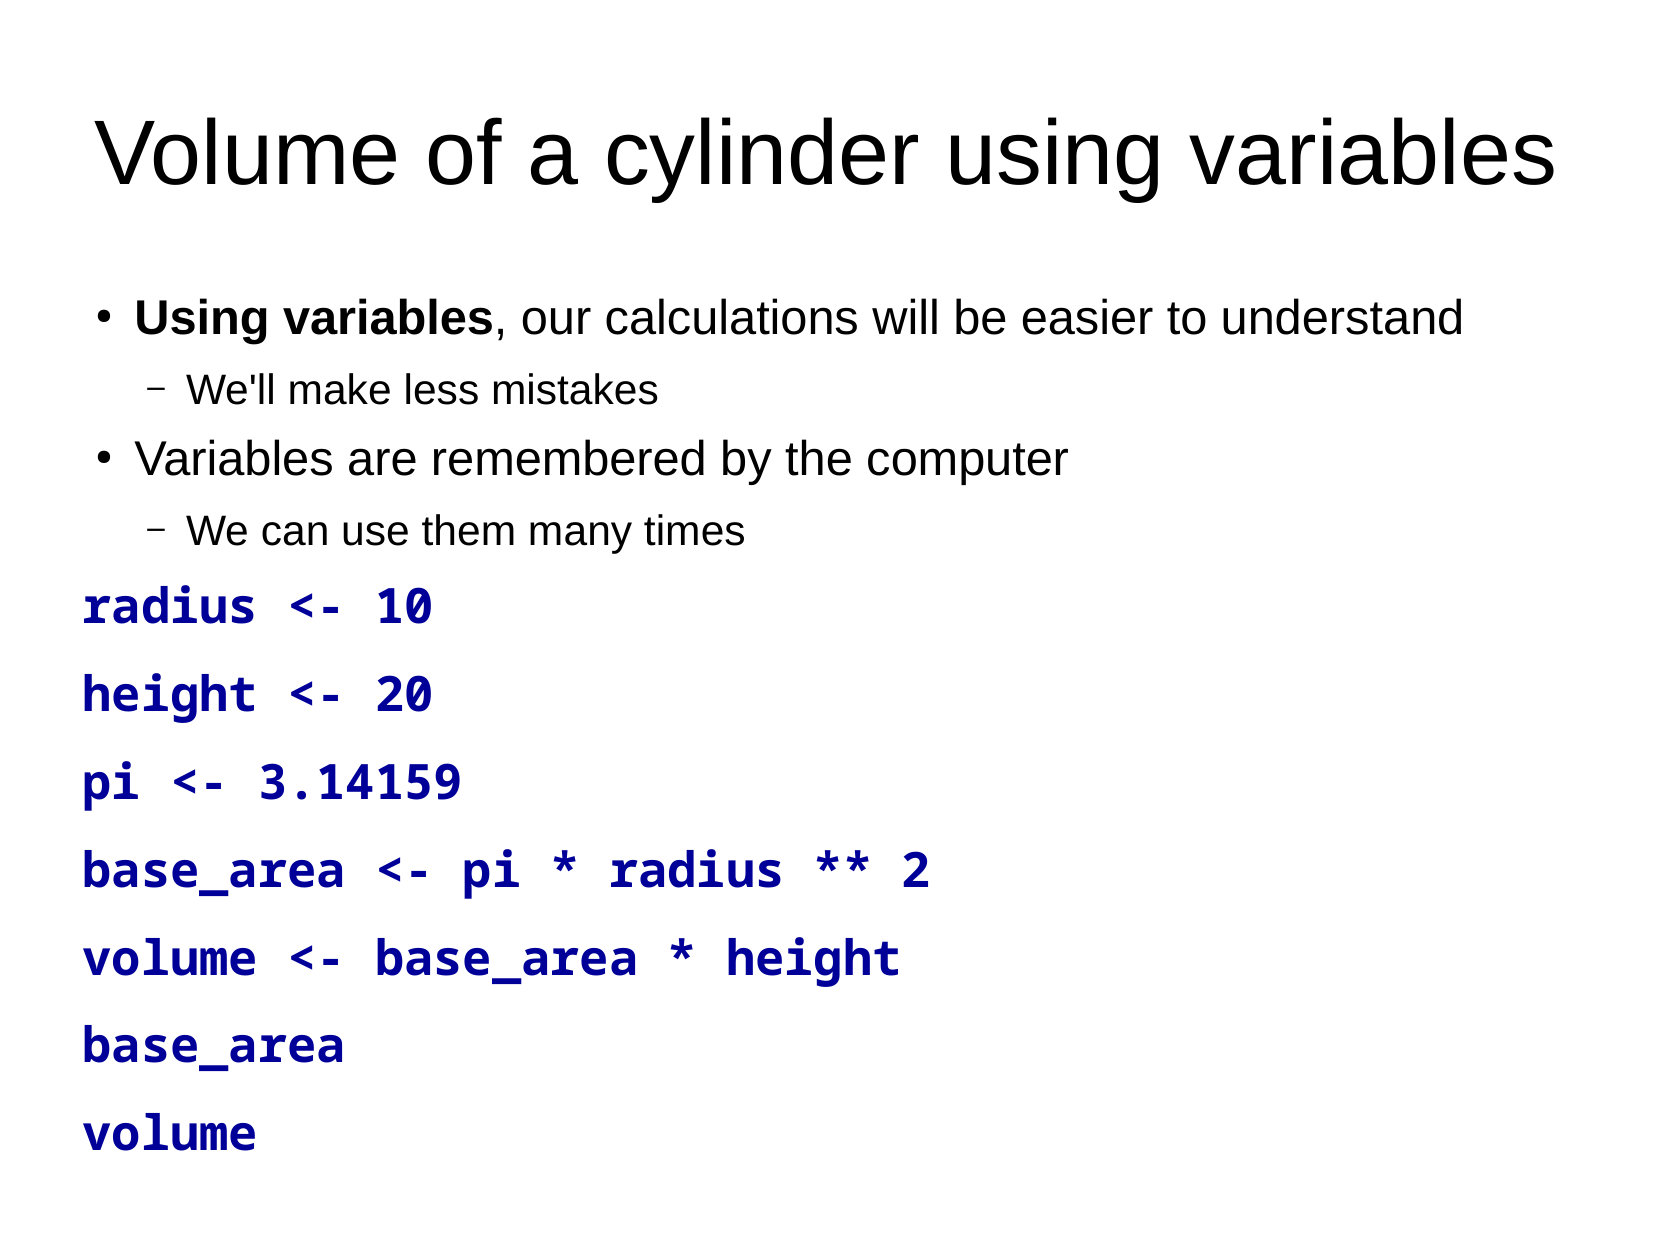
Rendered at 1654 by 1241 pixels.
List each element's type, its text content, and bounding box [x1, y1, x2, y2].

title Volume of a cylinder using variables [82, 49, 1571, 257]
list Using variables, our calculations will be easier to understand We'll make less mistakes Variables are remembered by the computer We can use them many times radius <- 10 height <- 20 pi <- 3.14159 base_area <- pi * radius ** 2 volume <- base_area * height base_area volume [82, 290, 1571, 1170]
